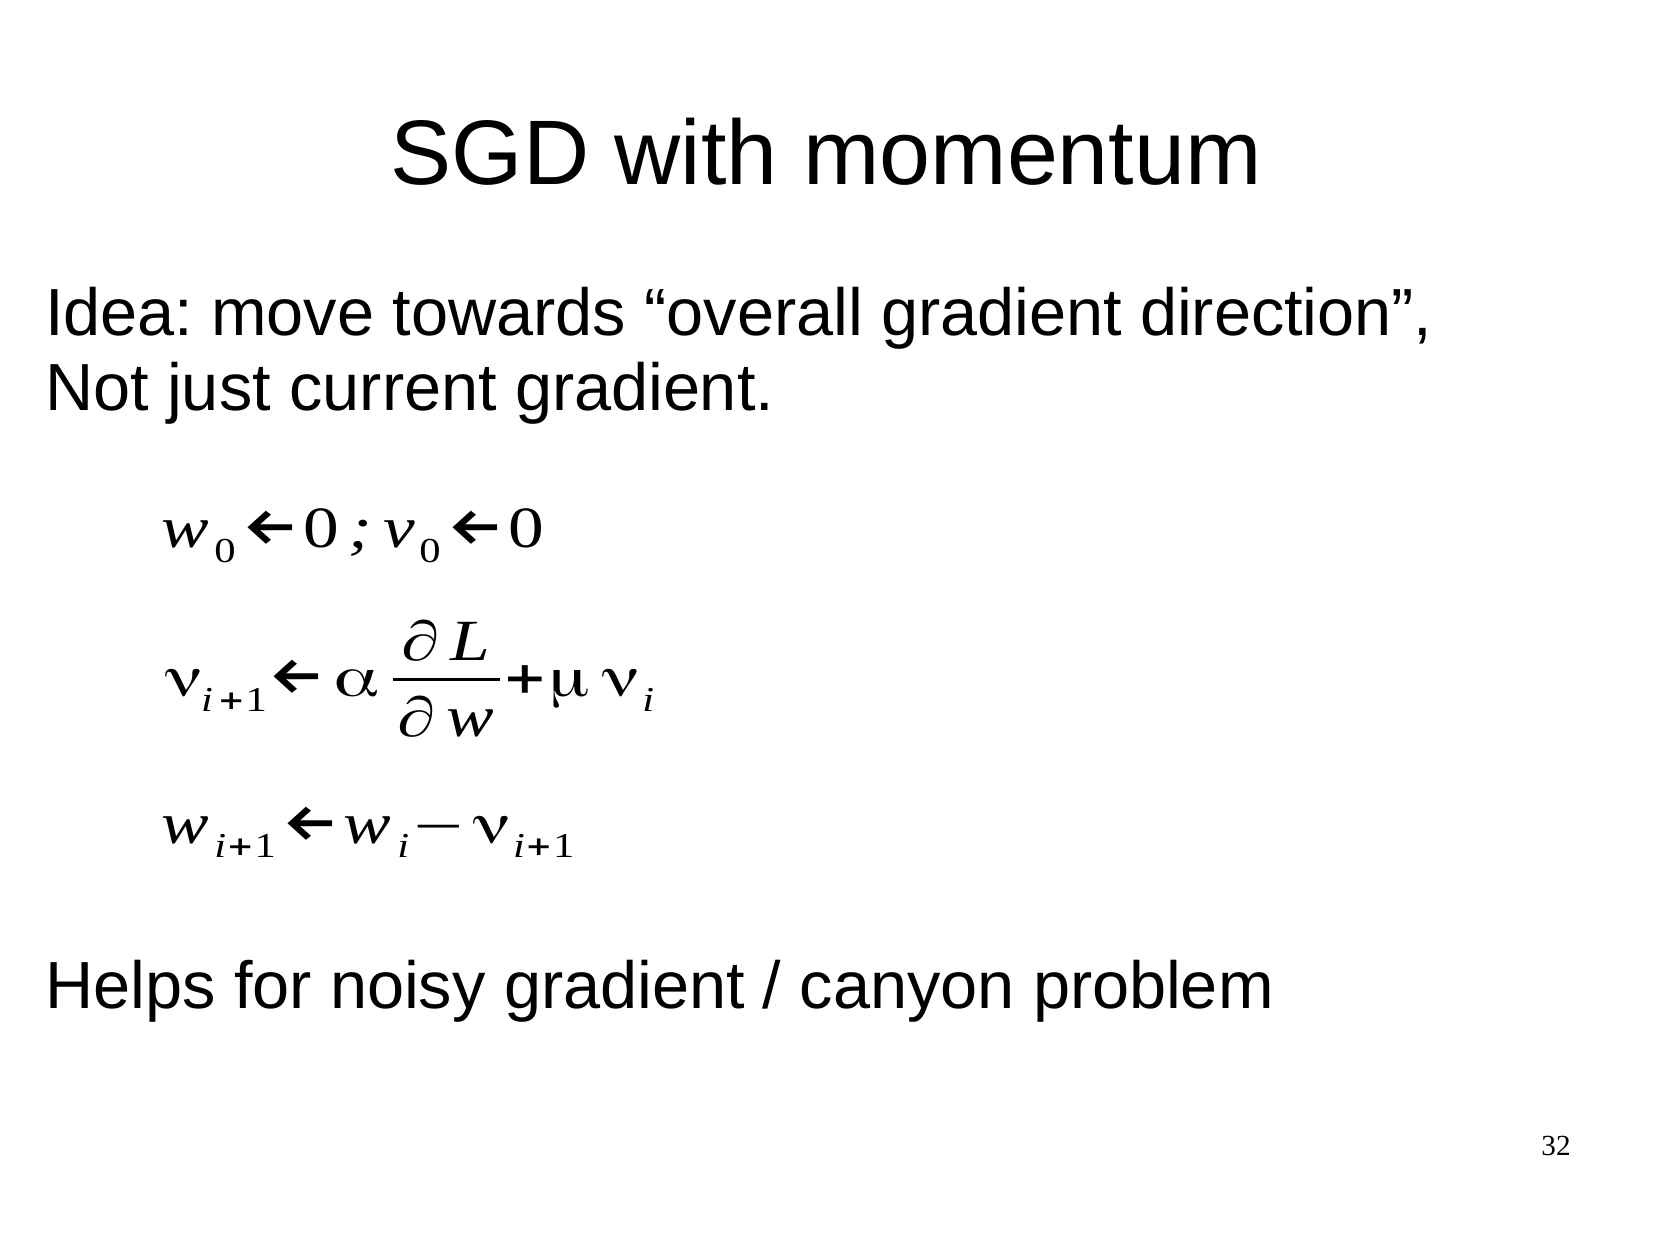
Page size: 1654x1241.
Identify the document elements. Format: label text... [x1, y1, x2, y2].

chart [143, 496, 563, 572]
chart [143, 792, 593, 867]
text_box Idea: move towards “overall gradient direction”, Not just current gradient. Helps for noisy gradient / canyon problem [45, 275, 1471, 1098]
chart [143, 608, 673, 749]
title SGD with momentum [82, 49, 1571, 257]
